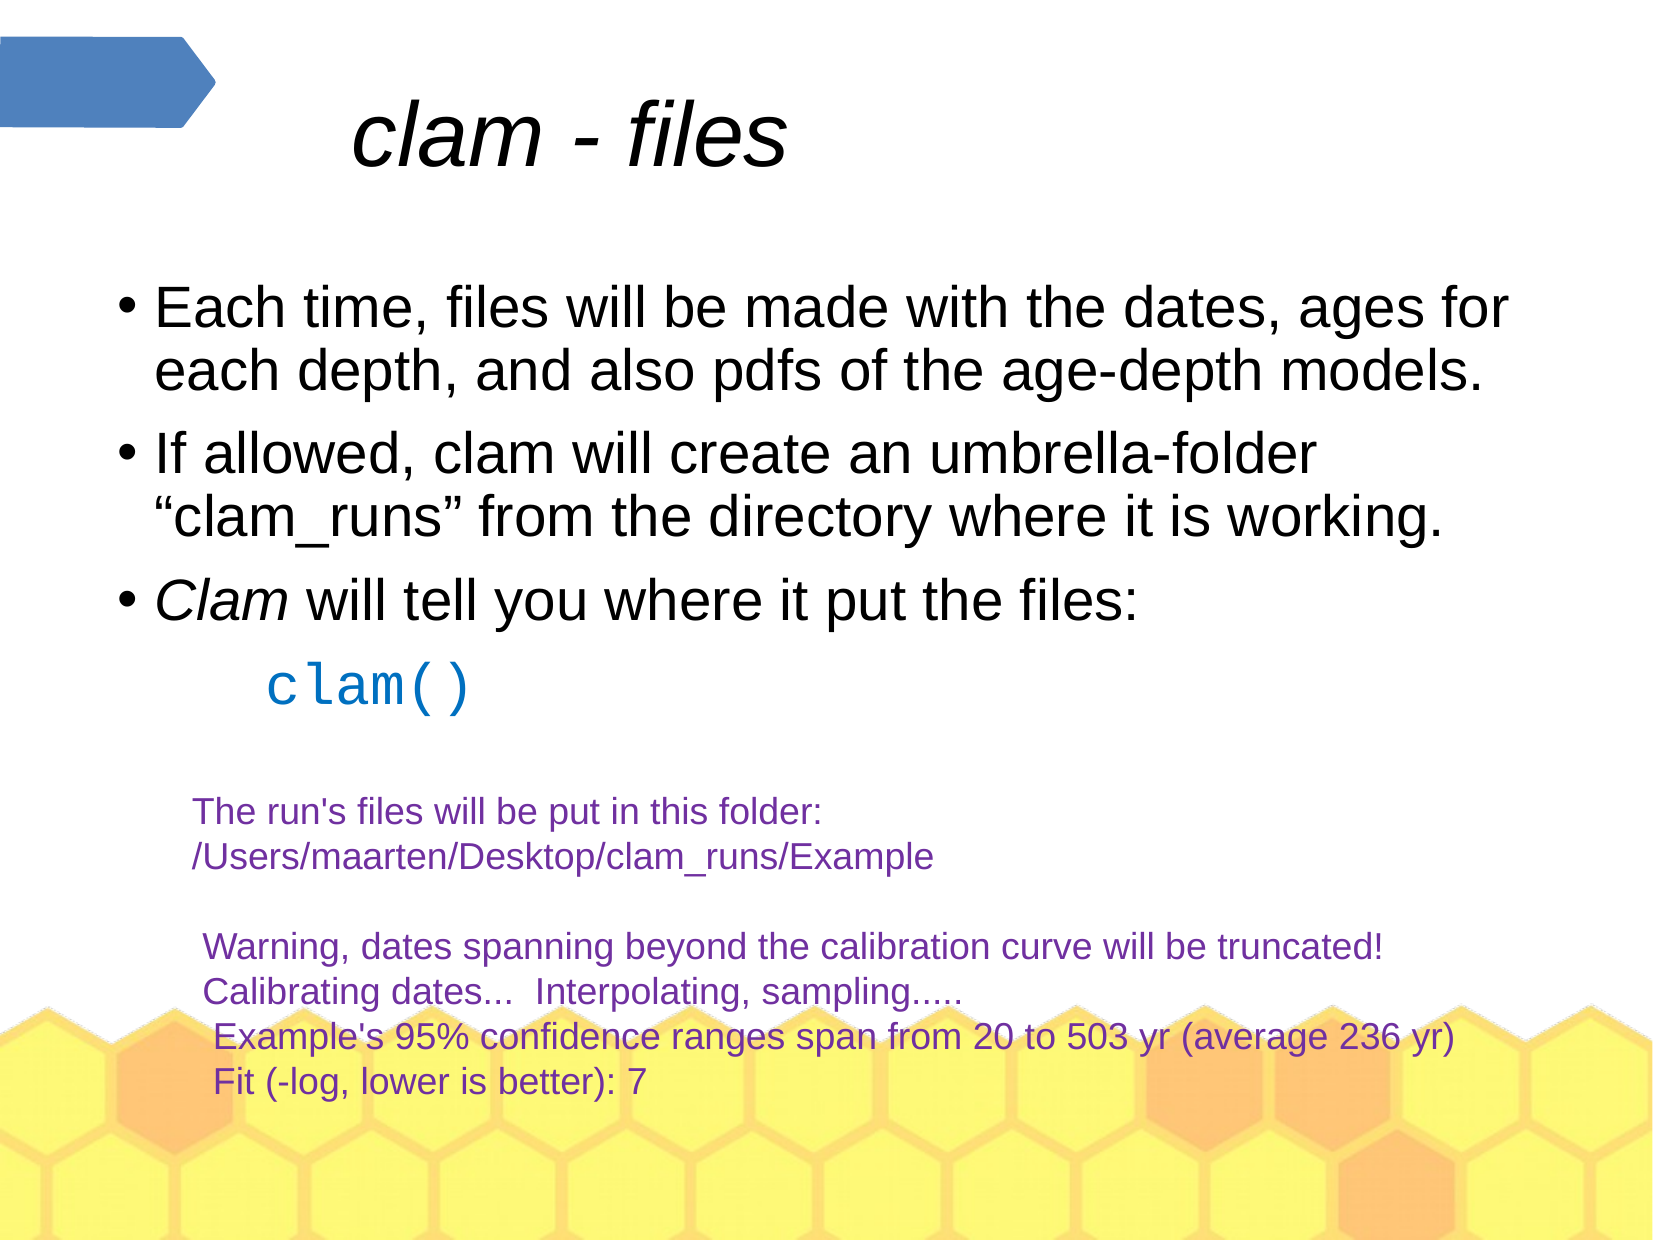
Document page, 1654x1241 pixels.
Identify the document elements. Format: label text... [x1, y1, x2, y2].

text_box clam - files [351, 21, 1560, 253]
picture [0, 1001, 1653, 1240]
text_box Each time, files will be made with the dates, ages for each depth, and also pdfs of the age-depth models. If allowed, clam will create an umbrella-folder “clam_runs” from the directory where it is working. Clam will tell you where it put the files: clam() The run's files will be put in this folder: /Users/maarten/Desktop/clam_runs/Example Warning, dates spanning beyond the calibration curve will be truncated! Calibrating dates... Interpolating, sampling..... Example's 95% confidence ranges span from 20 to 503 yr (average 236 yr) Fit (-log, lower is better): 7 [116, 276, 1560, 960]
